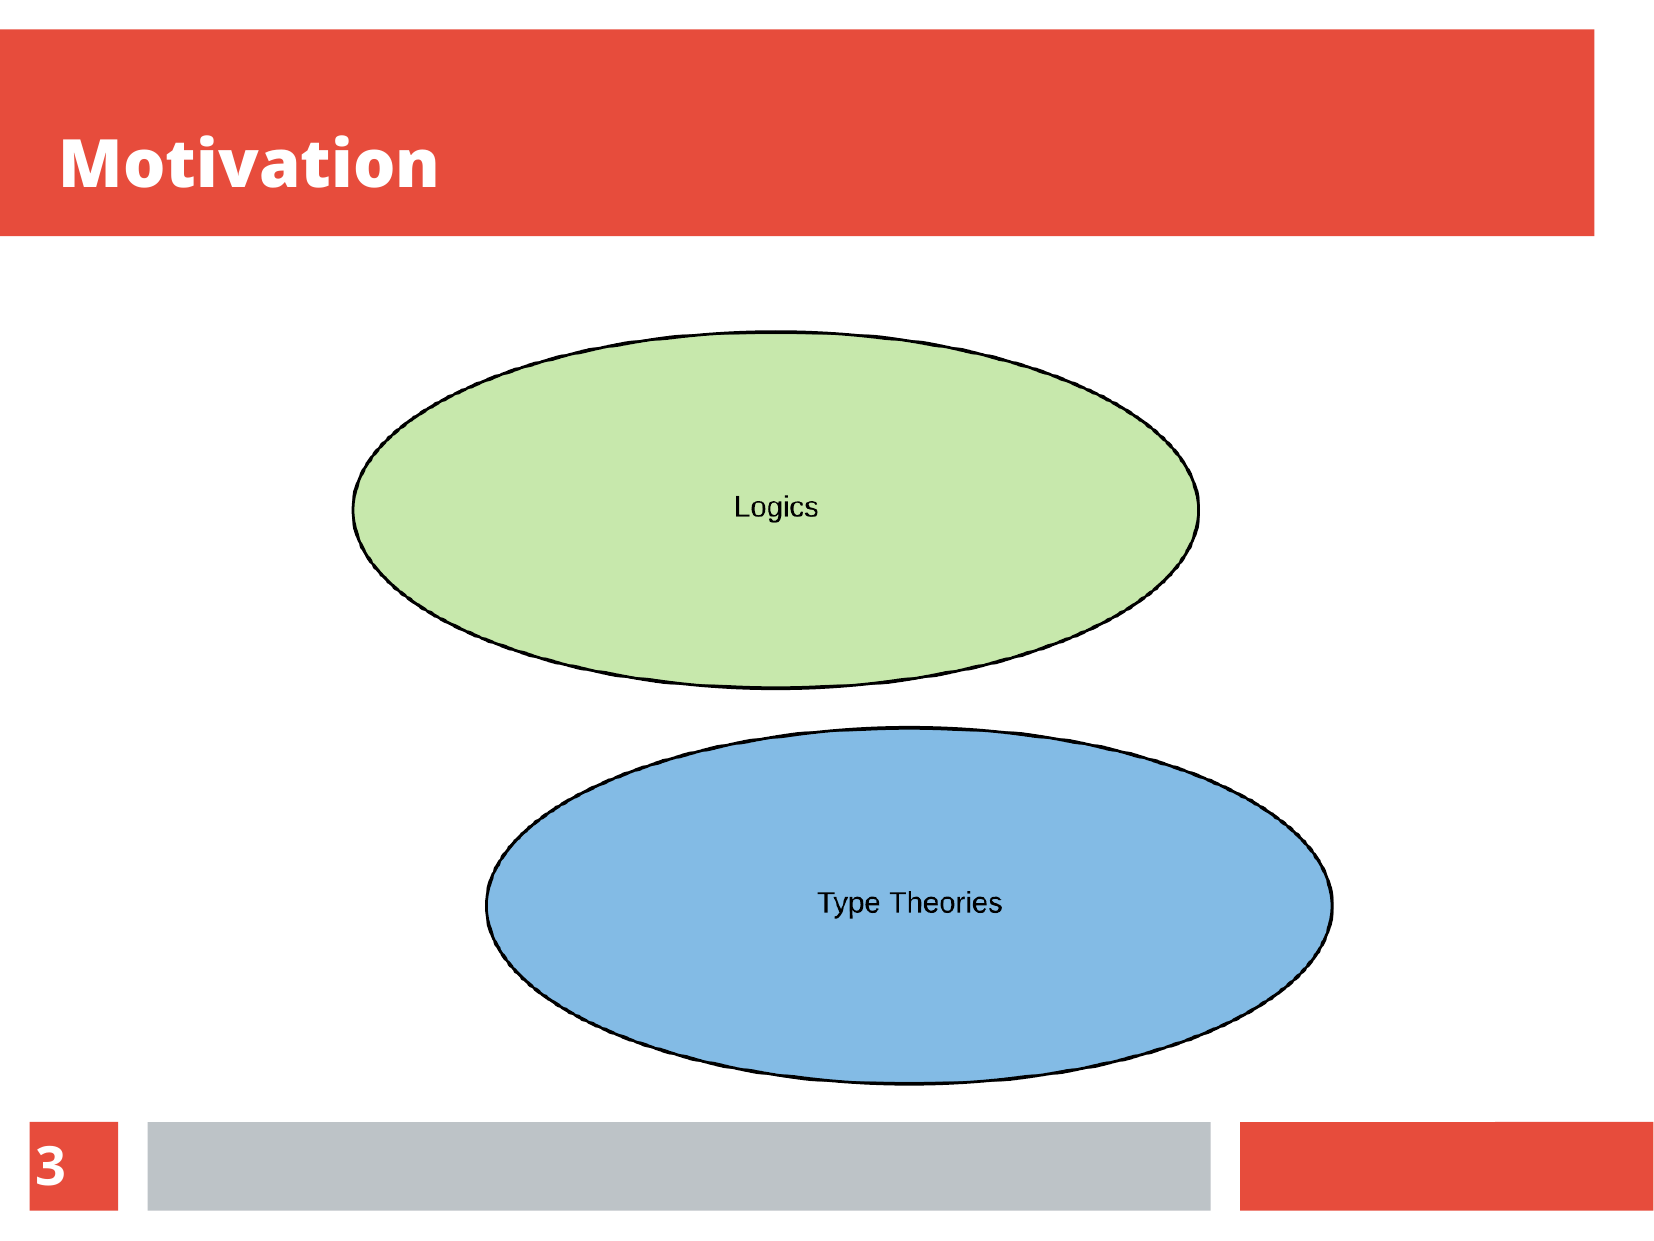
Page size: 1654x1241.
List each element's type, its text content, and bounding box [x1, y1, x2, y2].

text_box 3 [20, 1119, 254, 1210]
picture [124, 240, 1495, 1122]
title Motivation [59, 58, 1595, 207]
